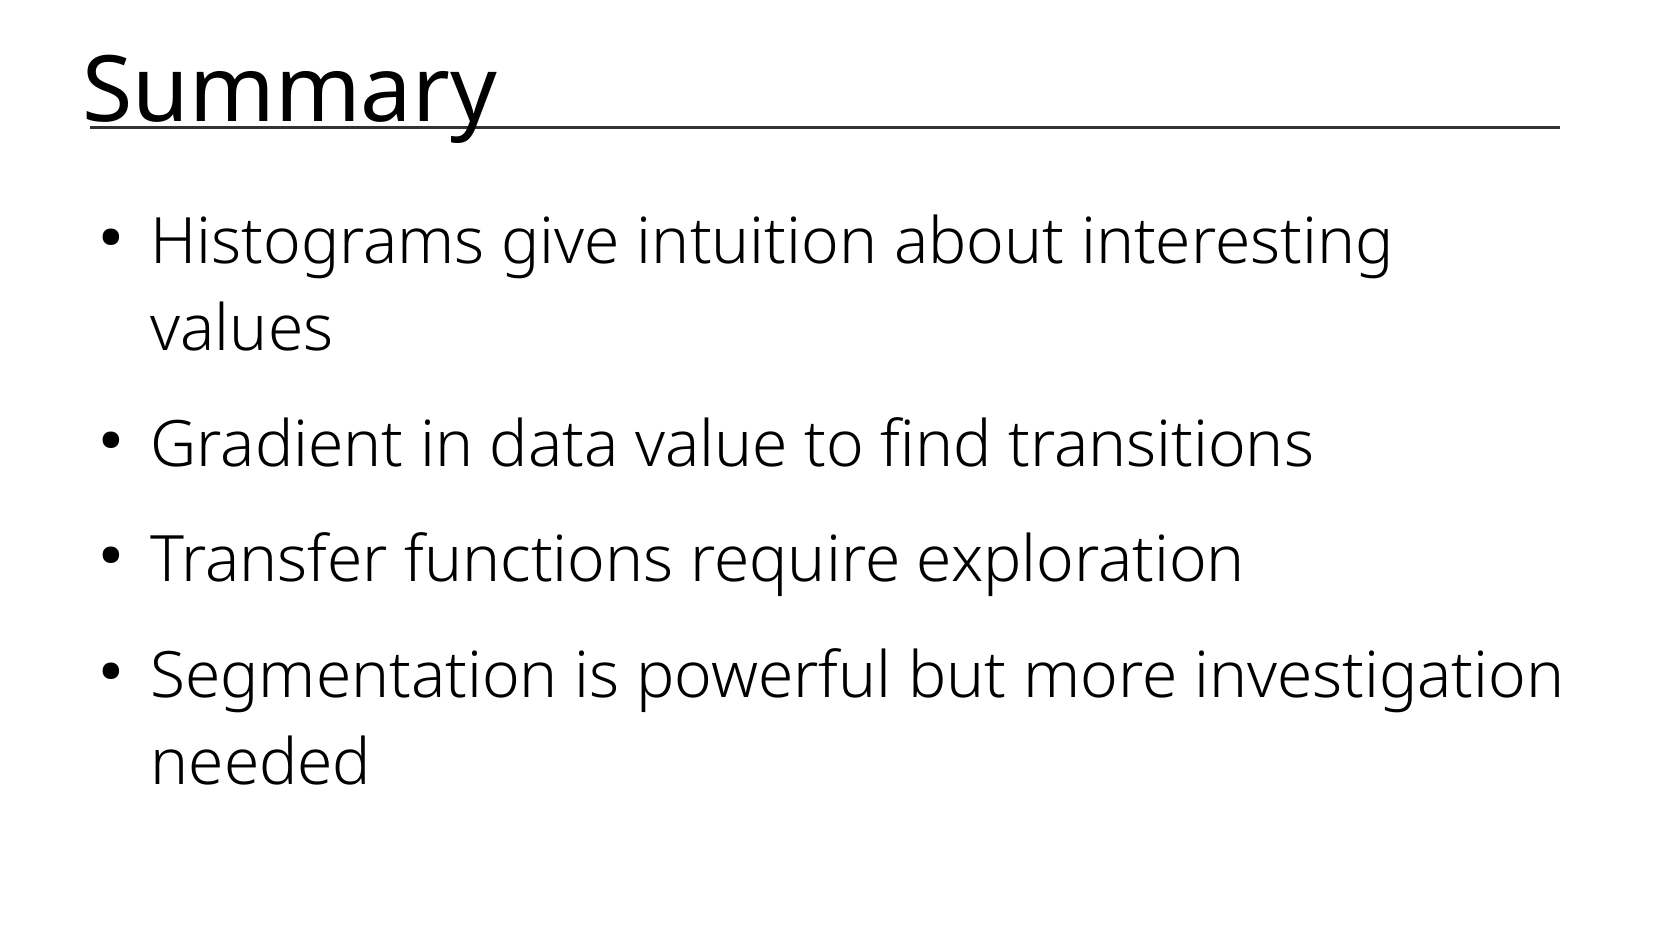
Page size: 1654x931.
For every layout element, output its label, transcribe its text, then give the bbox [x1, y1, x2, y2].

list Histograms give intuition about interesting values Gradient in data value to find transitions Transfer functions require exploration Segmentation is powerful but more investigation needed [82, 195, 1571, 811]
title Summary [82, 32, 1571, 140]
